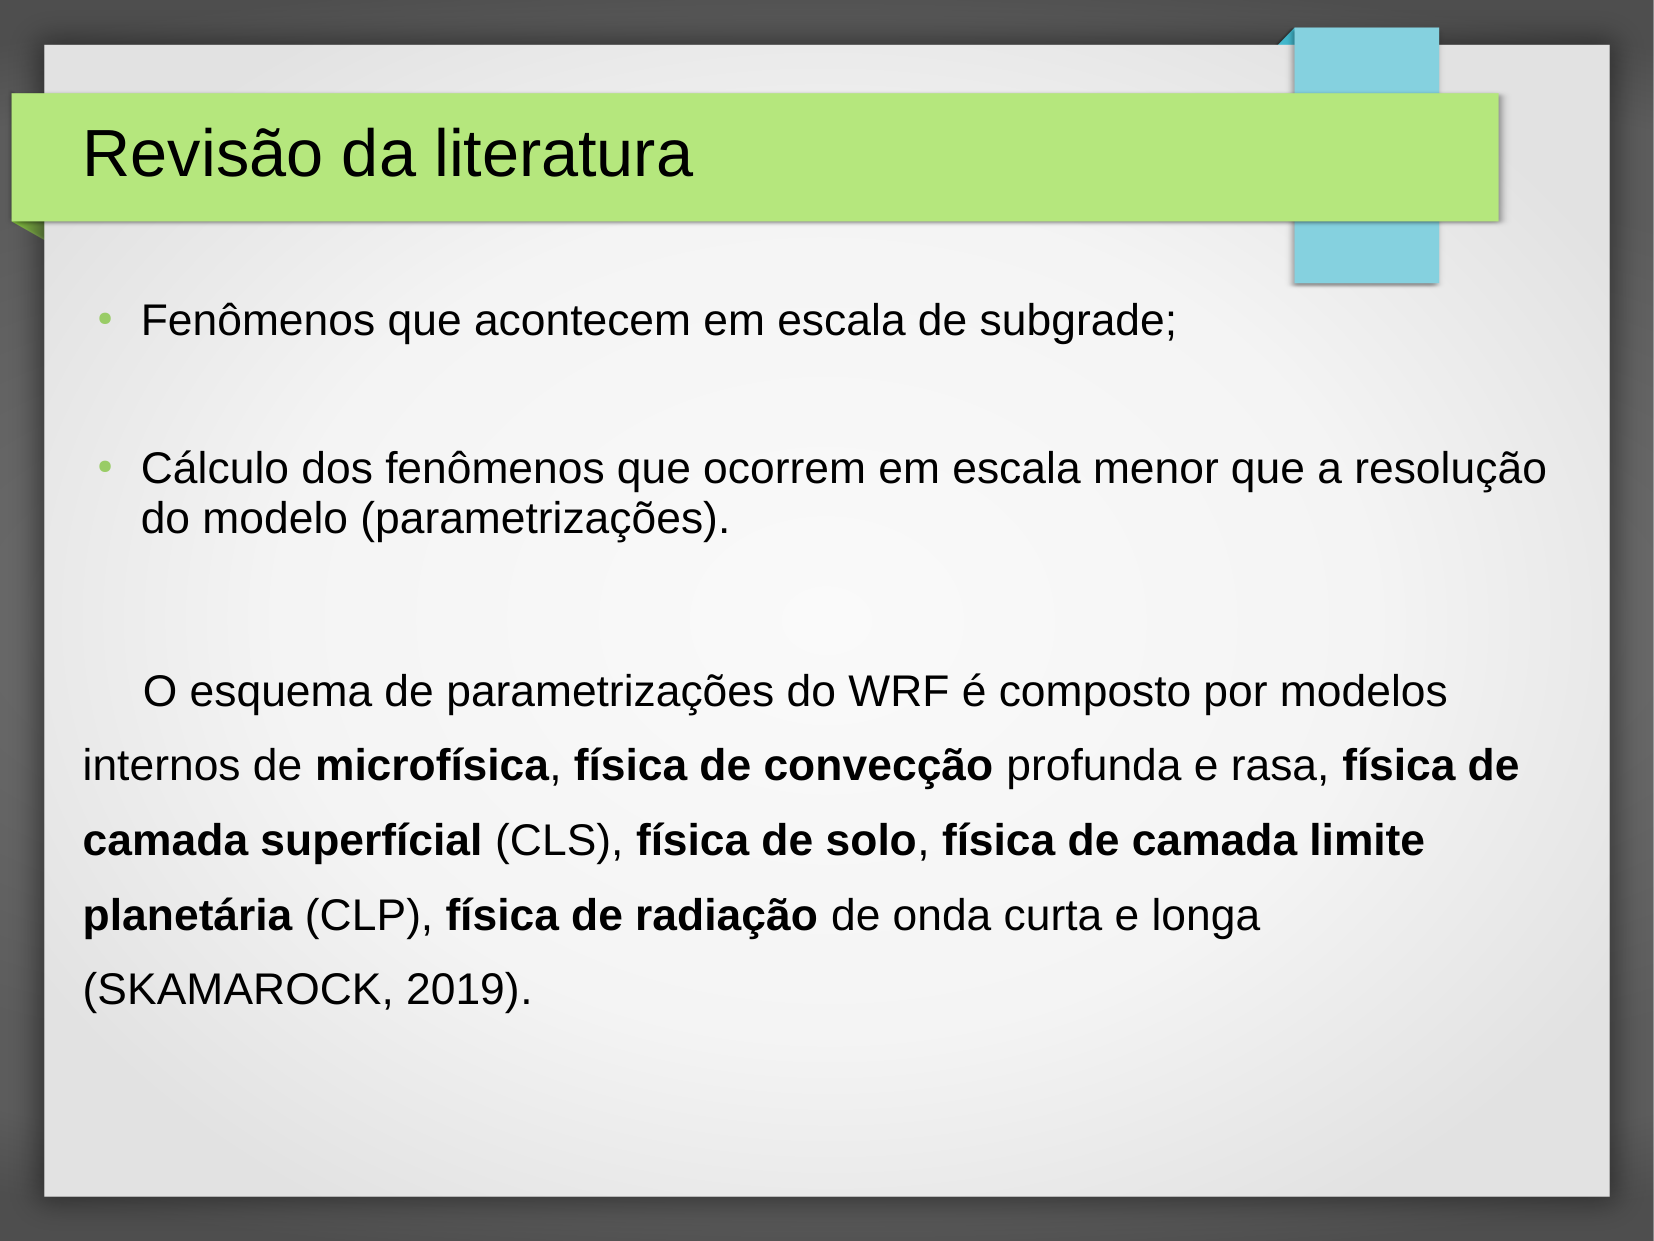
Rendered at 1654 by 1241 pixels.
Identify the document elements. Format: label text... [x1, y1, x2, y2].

list Fenômenos que acontecem em escala de subgrade; Cálculo dos fenômenos que ocorrem em escala menor que a resolução do modelo (parametrizações). O esquema de parametrizações do WRF é composto por modelos internos de microfísica, física de convecção profunda e rasa, física de camada superfícial (CLS), física de solo, física de camada limite planetária (CLP), física de radiação de onda curta e longa (SKAMAROCK, 2019). [82, 295, 1571, 1015]
title Revisão da literatura [82, 94, 1264, 213]
picture [0, 0, 1654, 1241]
